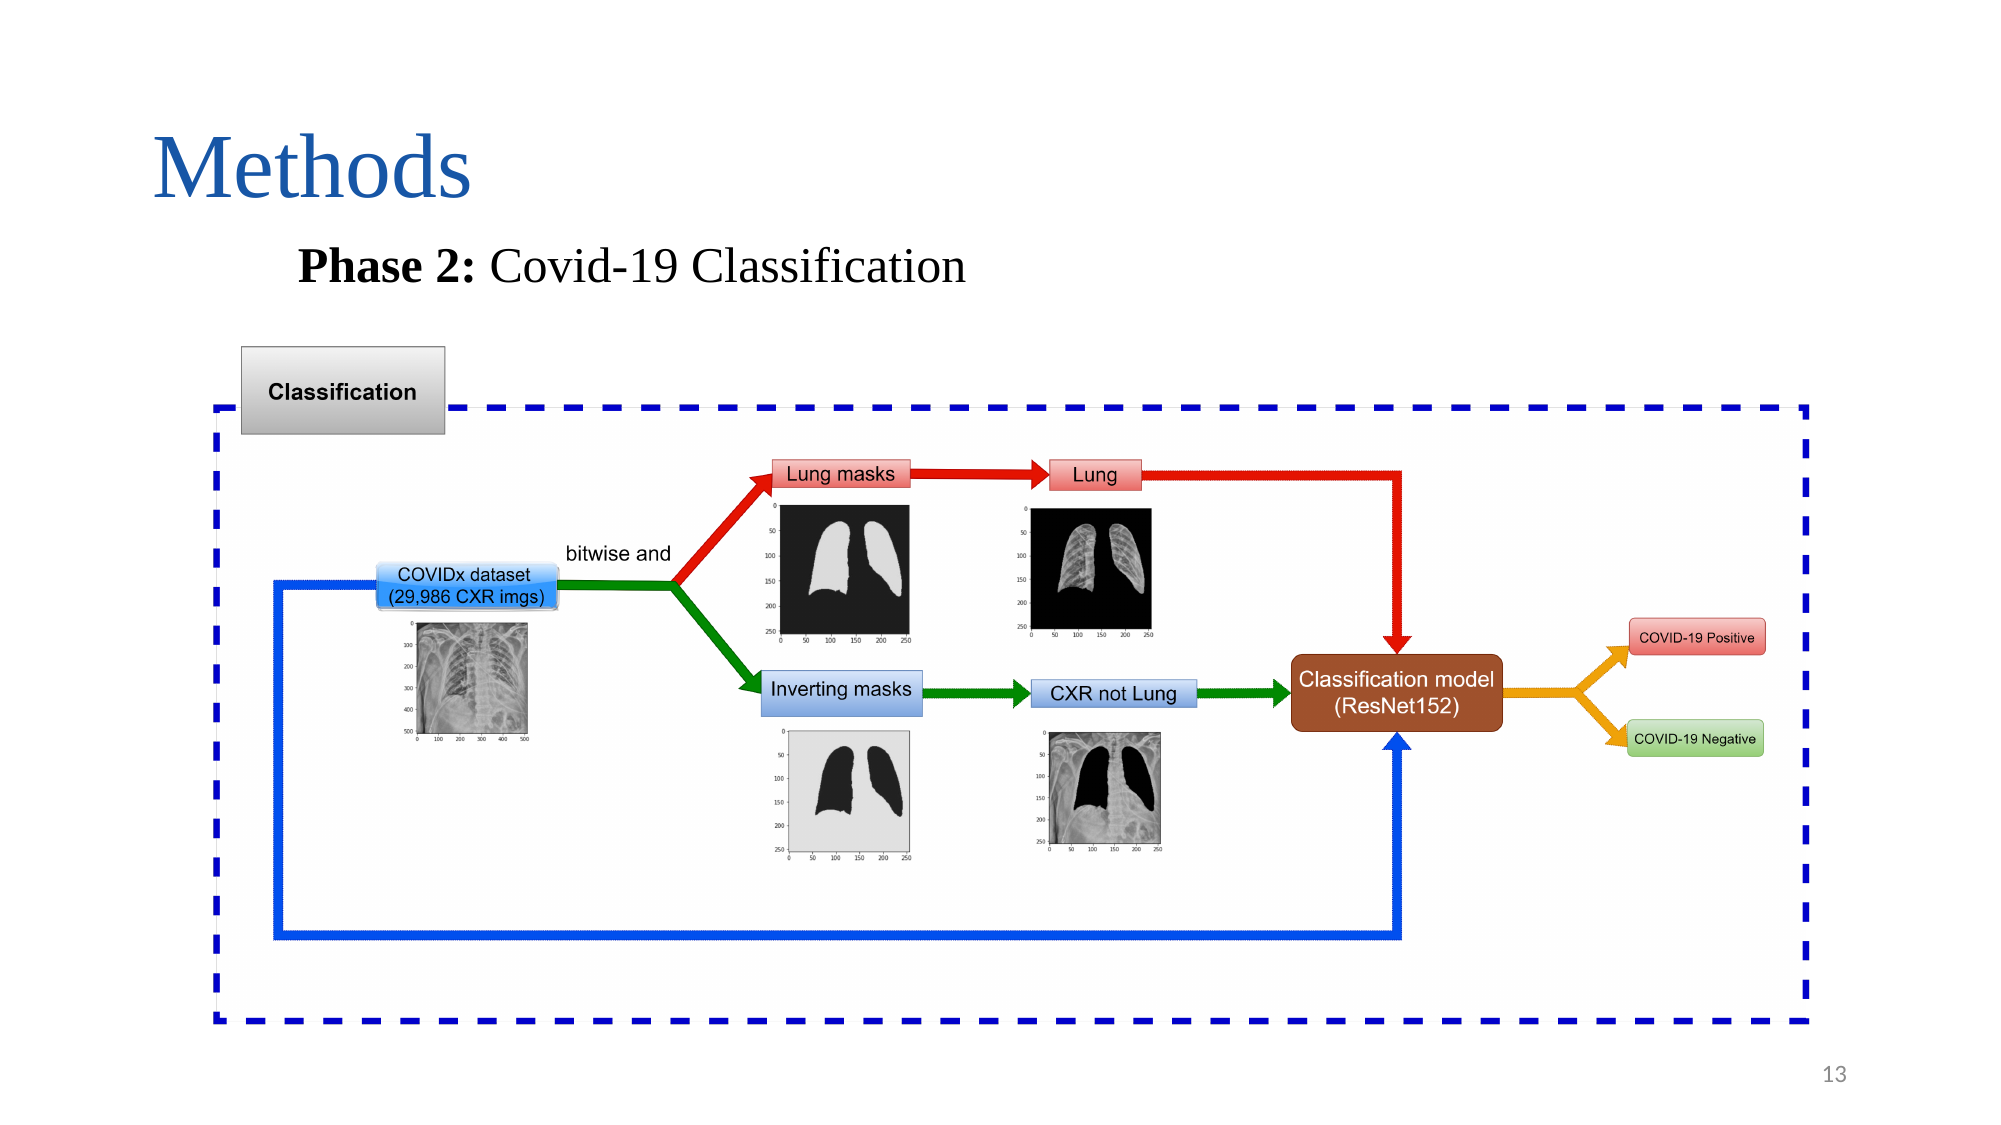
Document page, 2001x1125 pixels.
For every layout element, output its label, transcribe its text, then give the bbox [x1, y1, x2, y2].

text_box Phase 2: Covid-19 Classification [283, 224, 982, 300]
text_box <number> [1412, 1042, 1862, 1103]
text_box Methods [137, 59, 1862, 277]
picture [204, 337, 1819, 1034]
